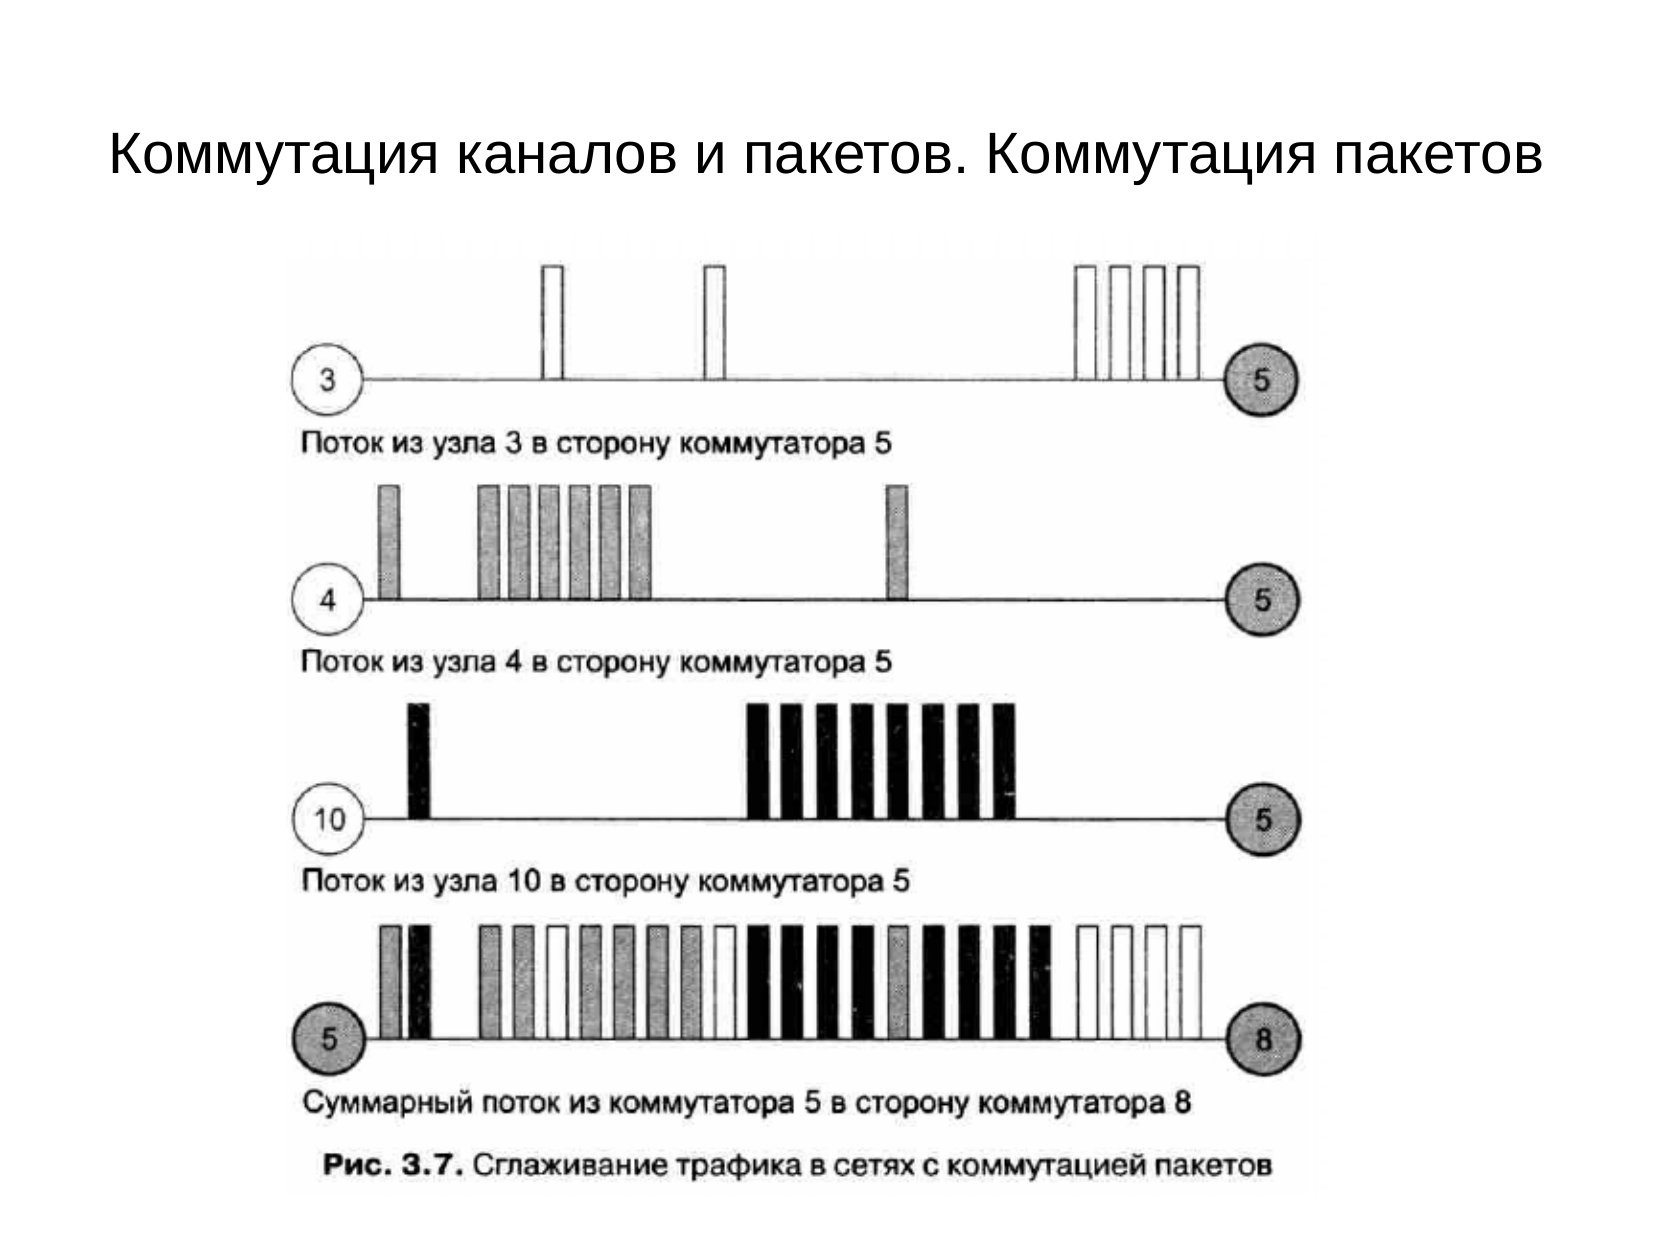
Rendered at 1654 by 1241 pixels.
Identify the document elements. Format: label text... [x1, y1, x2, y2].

picture [286, 236, 1329, 1196]
title Коммутация каналов и пакетов. Коммутация пакетов [82, 49, 1571, 257]
